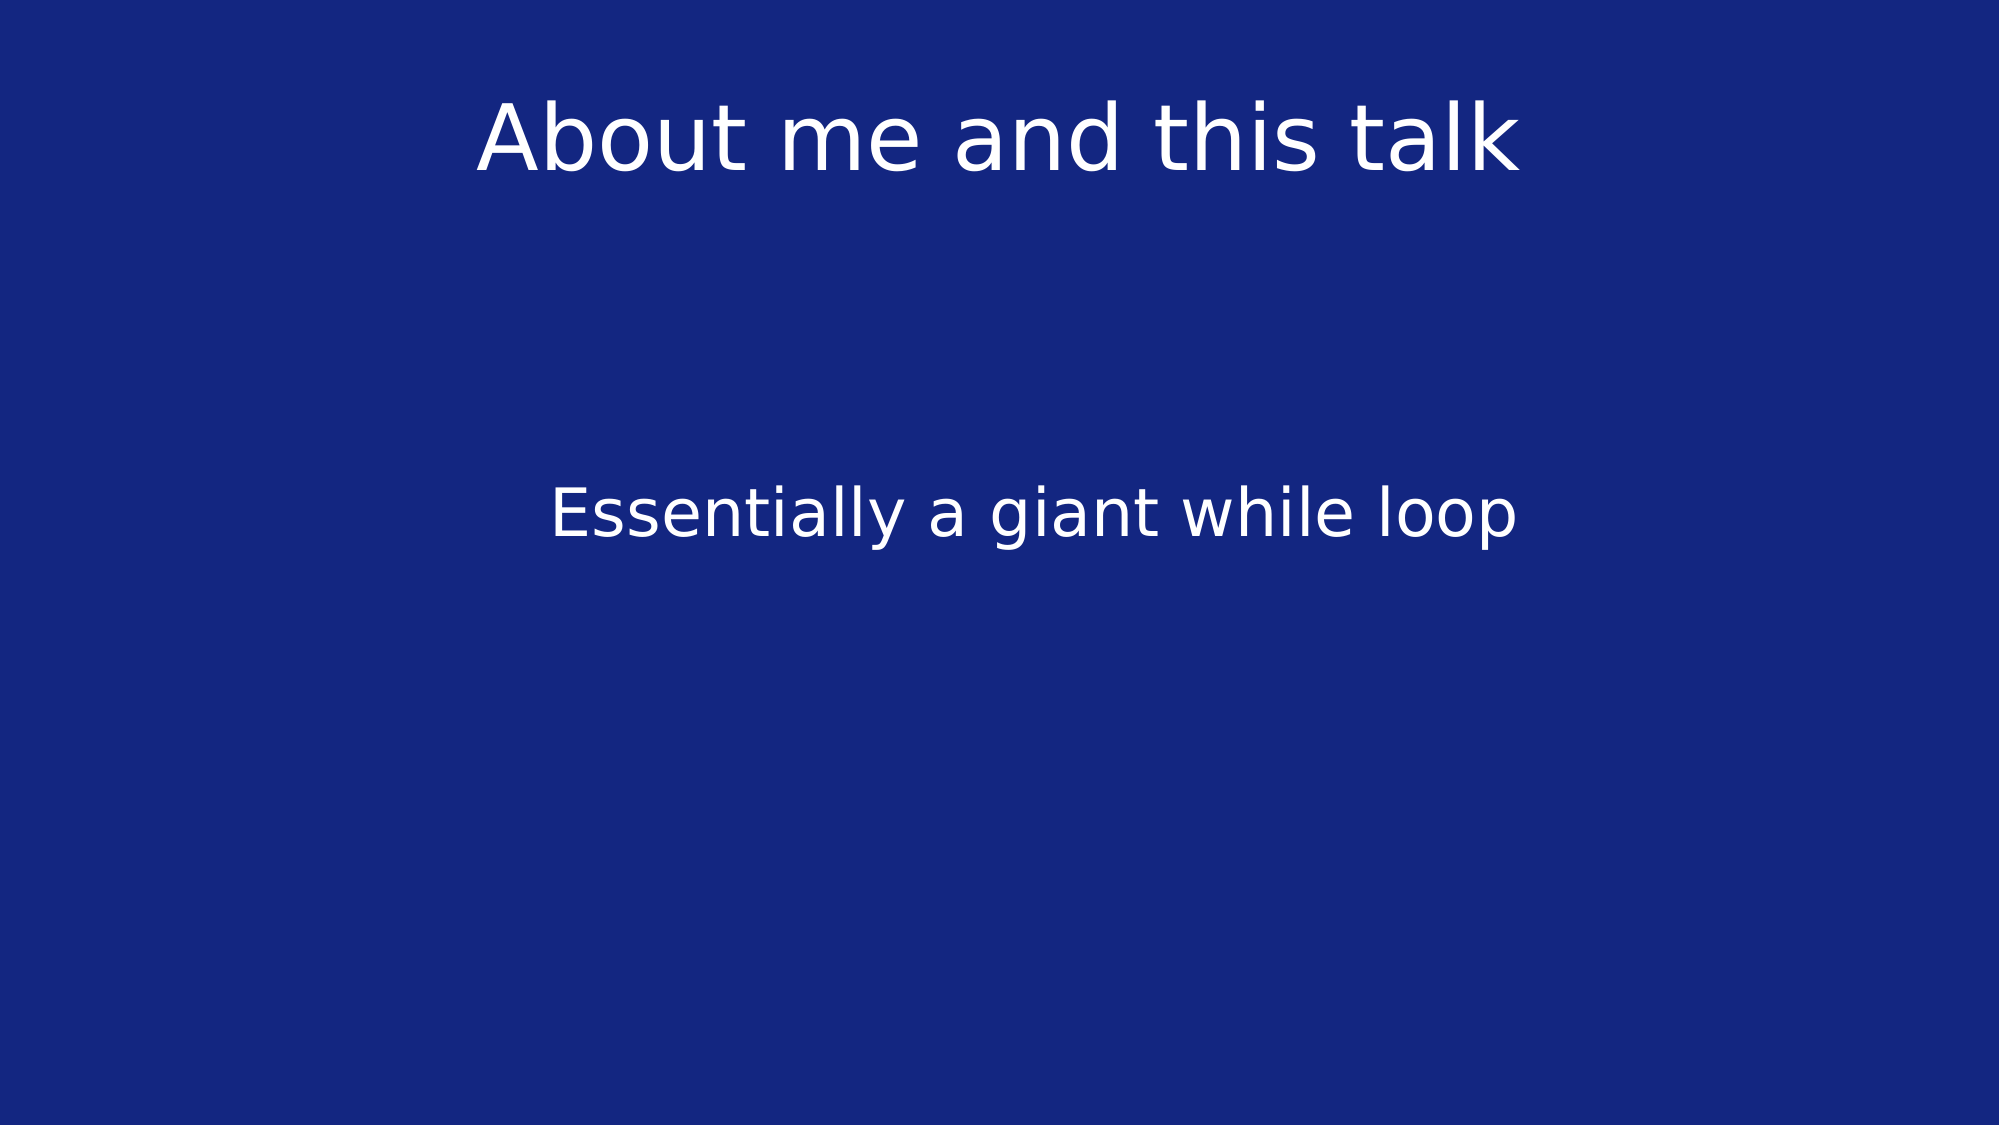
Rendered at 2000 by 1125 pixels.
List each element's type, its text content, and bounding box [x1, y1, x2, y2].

list Essentially a giant while loop [99, 187, 1900, 841]
title About me and this talk [99, 44, 1900, 187]
